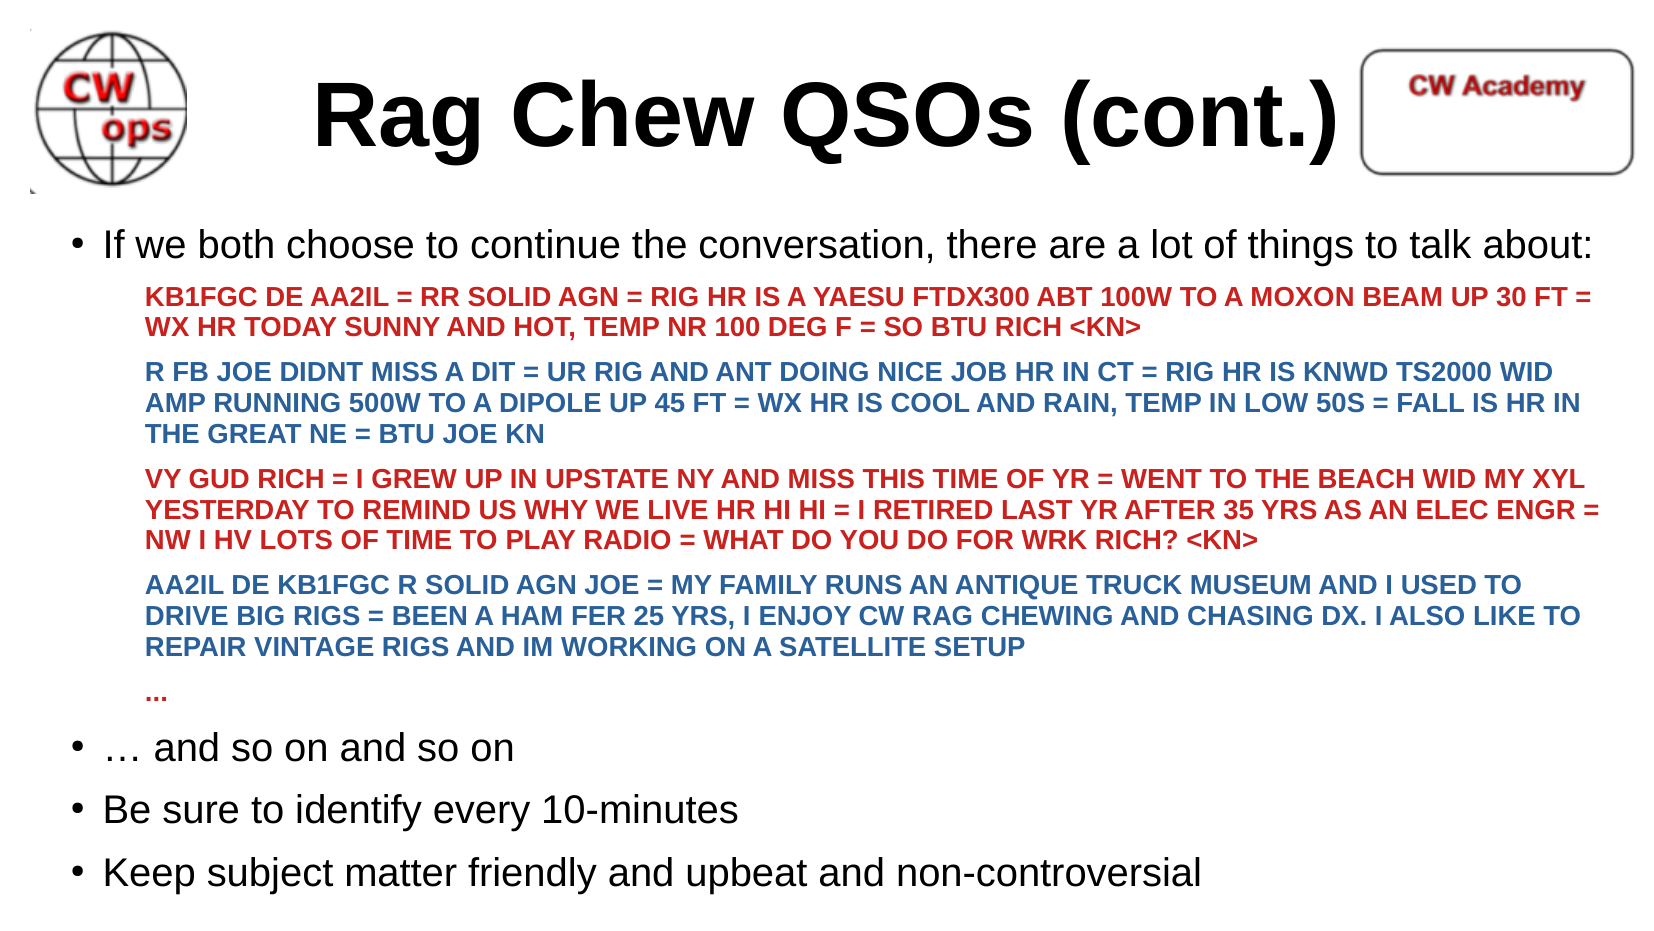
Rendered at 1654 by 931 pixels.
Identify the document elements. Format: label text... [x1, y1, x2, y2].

picture [1571, 37, 1640, 186]
title Rag Chew QSOs (cont.) [82, 37, 1571, 193]
picture [30, 29, 187, 194]
list If we both choose to continue the conversation, there are a lot of things to talk about: KB1FGC DE AA2IL = RR SOLID AGN = RIG HR IS A YAESU FTDX300 ABT 100W TO A MOXON BEAM UP 30 FT = WX HR TODAY SUNNY AND HOT, TEMP NR 100 DEG F = SO BTU RICH <KN> R FB JOE DIDNT MISS A DIT = UR RIG AND ANT DOING NICE JOB HR IN CT = RIG HR IS KNWD TS2000 WID AMP RUNNING 500W TO A DIPOLE UP 45 FT = WX HR IS COOL AND RAIN, TEMP IN LOW 50S = FALL IS HR IN THE GREAT NE = BTU JOE KN VY GUD RICH = I GREW UP IN UPSTATE NY AND MISS THIS TIME OF YR = WENT TO THE BEACH WID MY XYL YESTERDAY TO REMIND US WHY WE LIVE HR HI HI = I RETIRED LAST YR AFTER 35 YRS AS AN ELEC ENGR = NW I HV LOTS OF TIME TO PLAY RADIO = WHAT DO YOU DO FOR WRK RICH? <KN> AA2IL DE KB1FGC R SOLID AGN JOE = MY FAMILY RUNS AN ANTIQUE TRUCK MUSEUM AND I USED TO DRIVE BIG RIGS = BEEN A HAM FER 25 YRS, I ENJOY CW RAG CHEWING AND CHASING DX. I ALSO LIKE TO REPAIR VINTAGE RIGS AND IM WORKING ON A SATELLITE SETUP ... … and so on and so on Be sure to identify every 10-minutes Keep subject matter friendly and upbeat and non-controversial [60, 222, 1609, 912]
